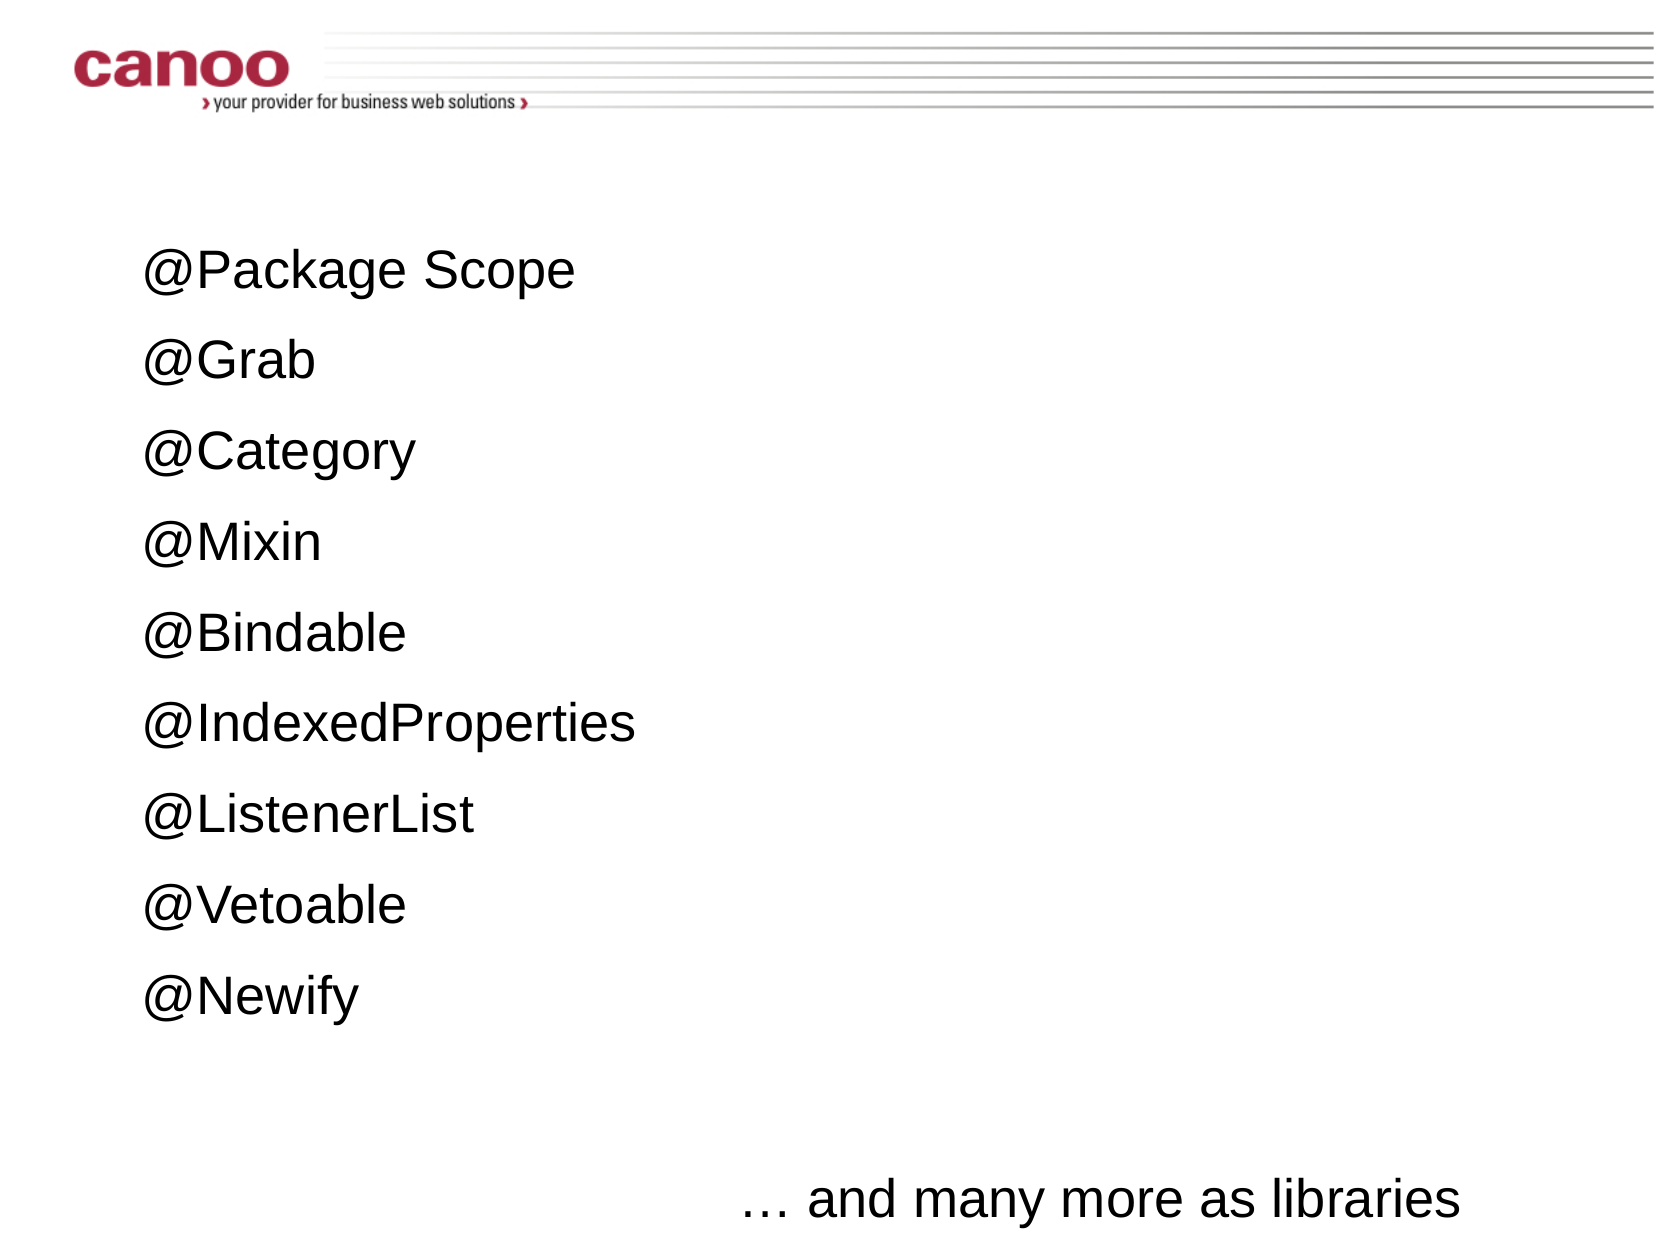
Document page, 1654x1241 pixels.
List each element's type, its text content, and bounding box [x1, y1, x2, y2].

picture [0, 0, 1654, 166]
subtitle @Package Scope @Grab @Category @Mixin @Bindable @IndexedProperties @ListenerList @Vetoable @Newify … and many more as libraries [141, 208, 1463, 1235]
